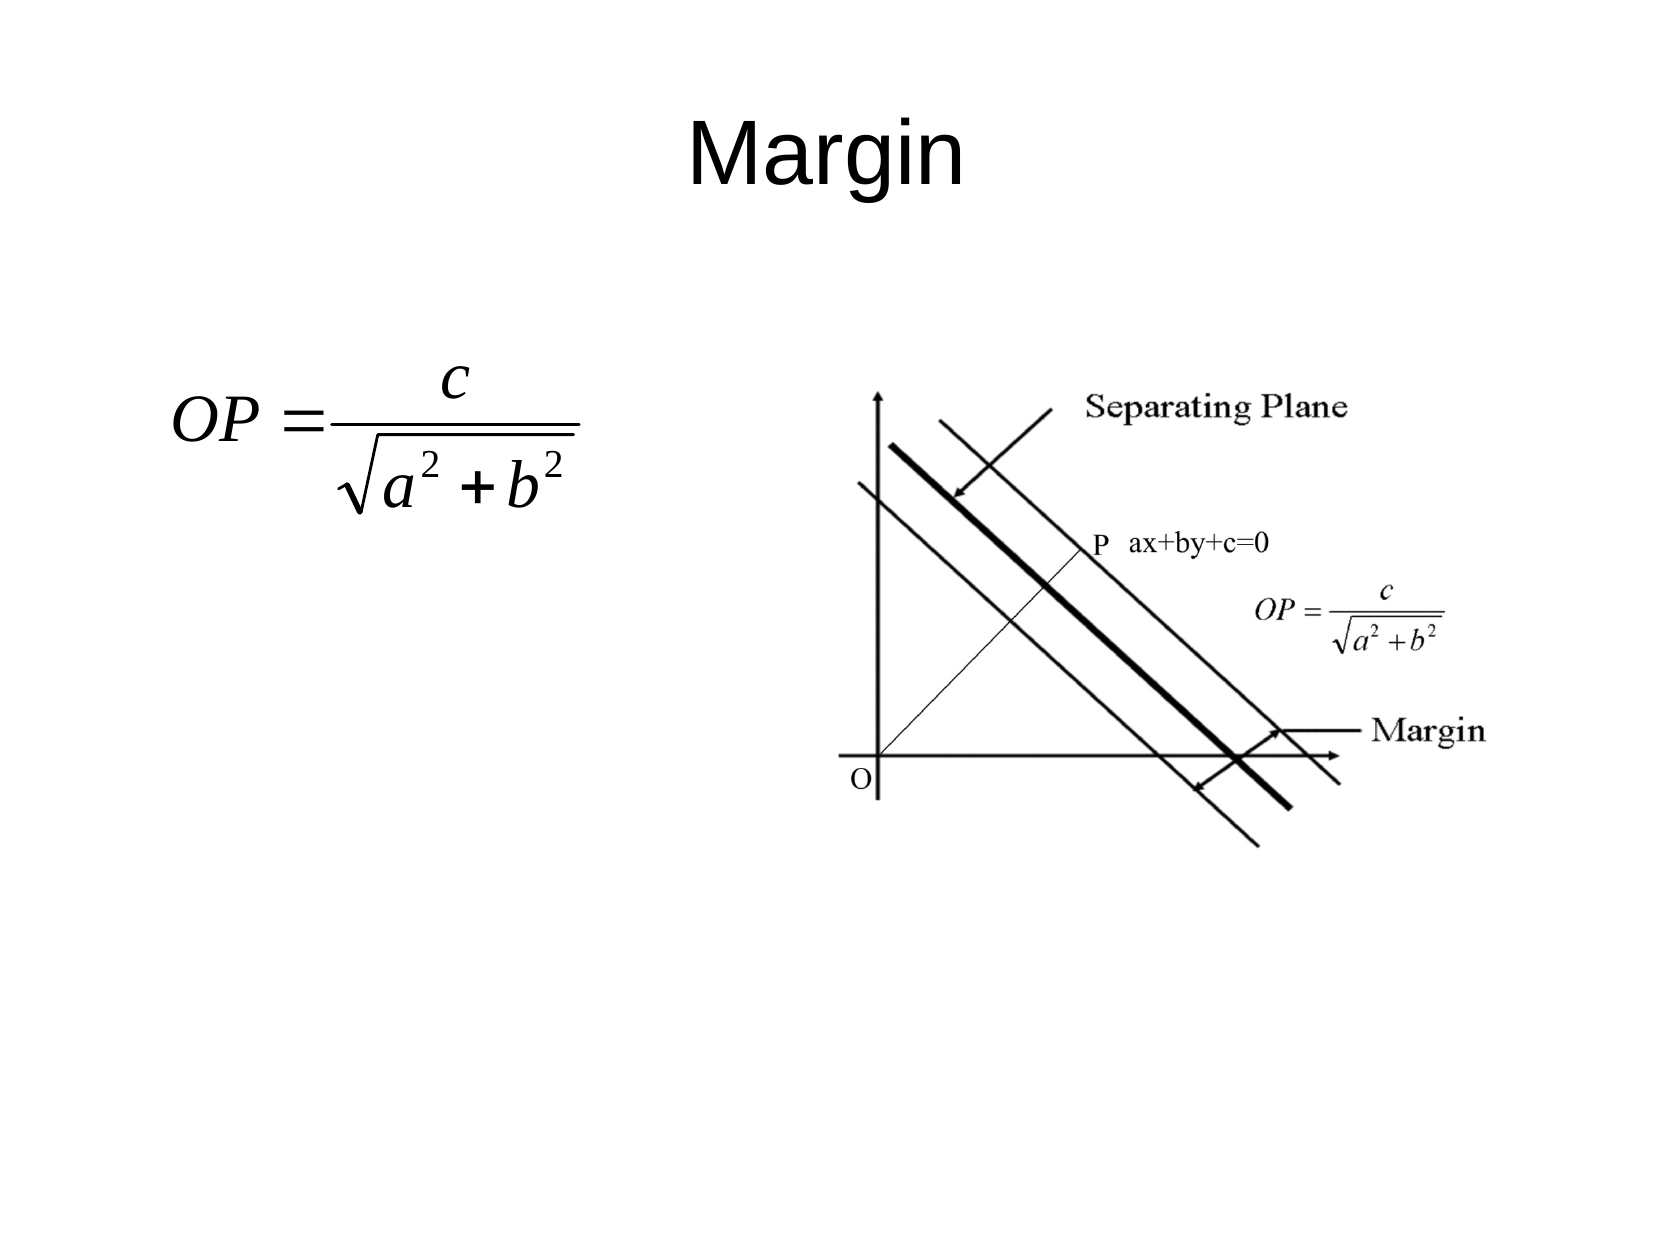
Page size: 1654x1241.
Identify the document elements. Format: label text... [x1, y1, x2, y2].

title Margin [82, 49, 1571, 257]
picture [835, 376, 1501, 850]
chart [162, 334, 592, 527]
